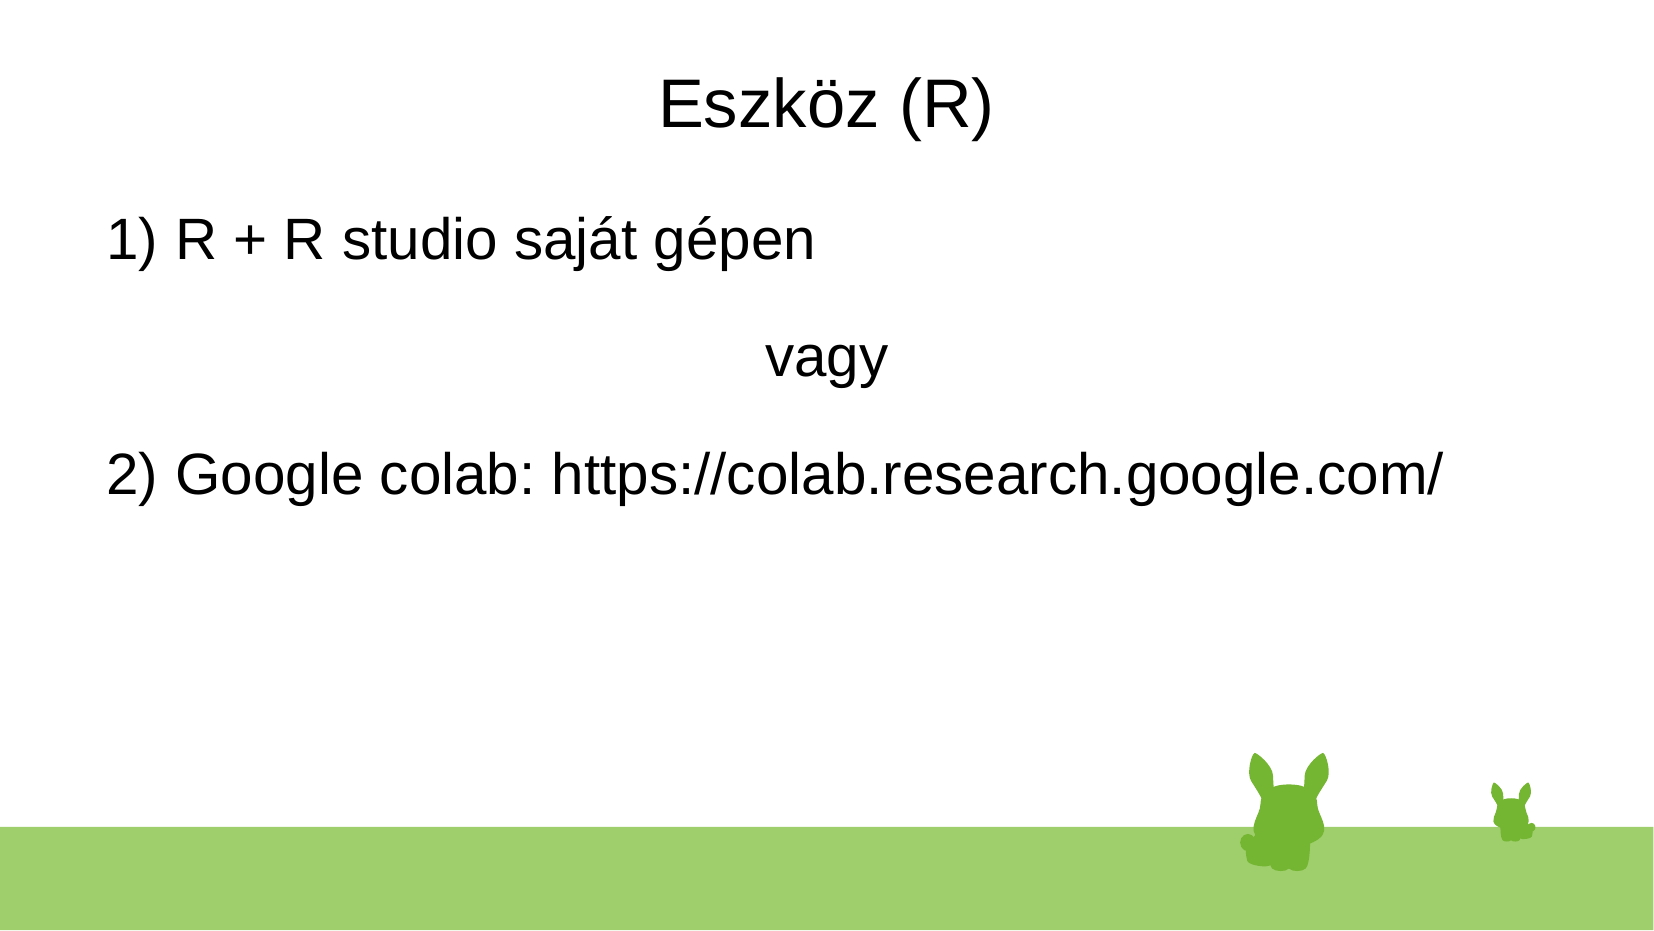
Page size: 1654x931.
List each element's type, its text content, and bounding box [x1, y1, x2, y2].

list R + R studio saját gépen vagy Google colab: https://colab.research.google.com/ [88, 206, 1565, 739]
title Eszköz (R) [88, 29, 1565, 178]
